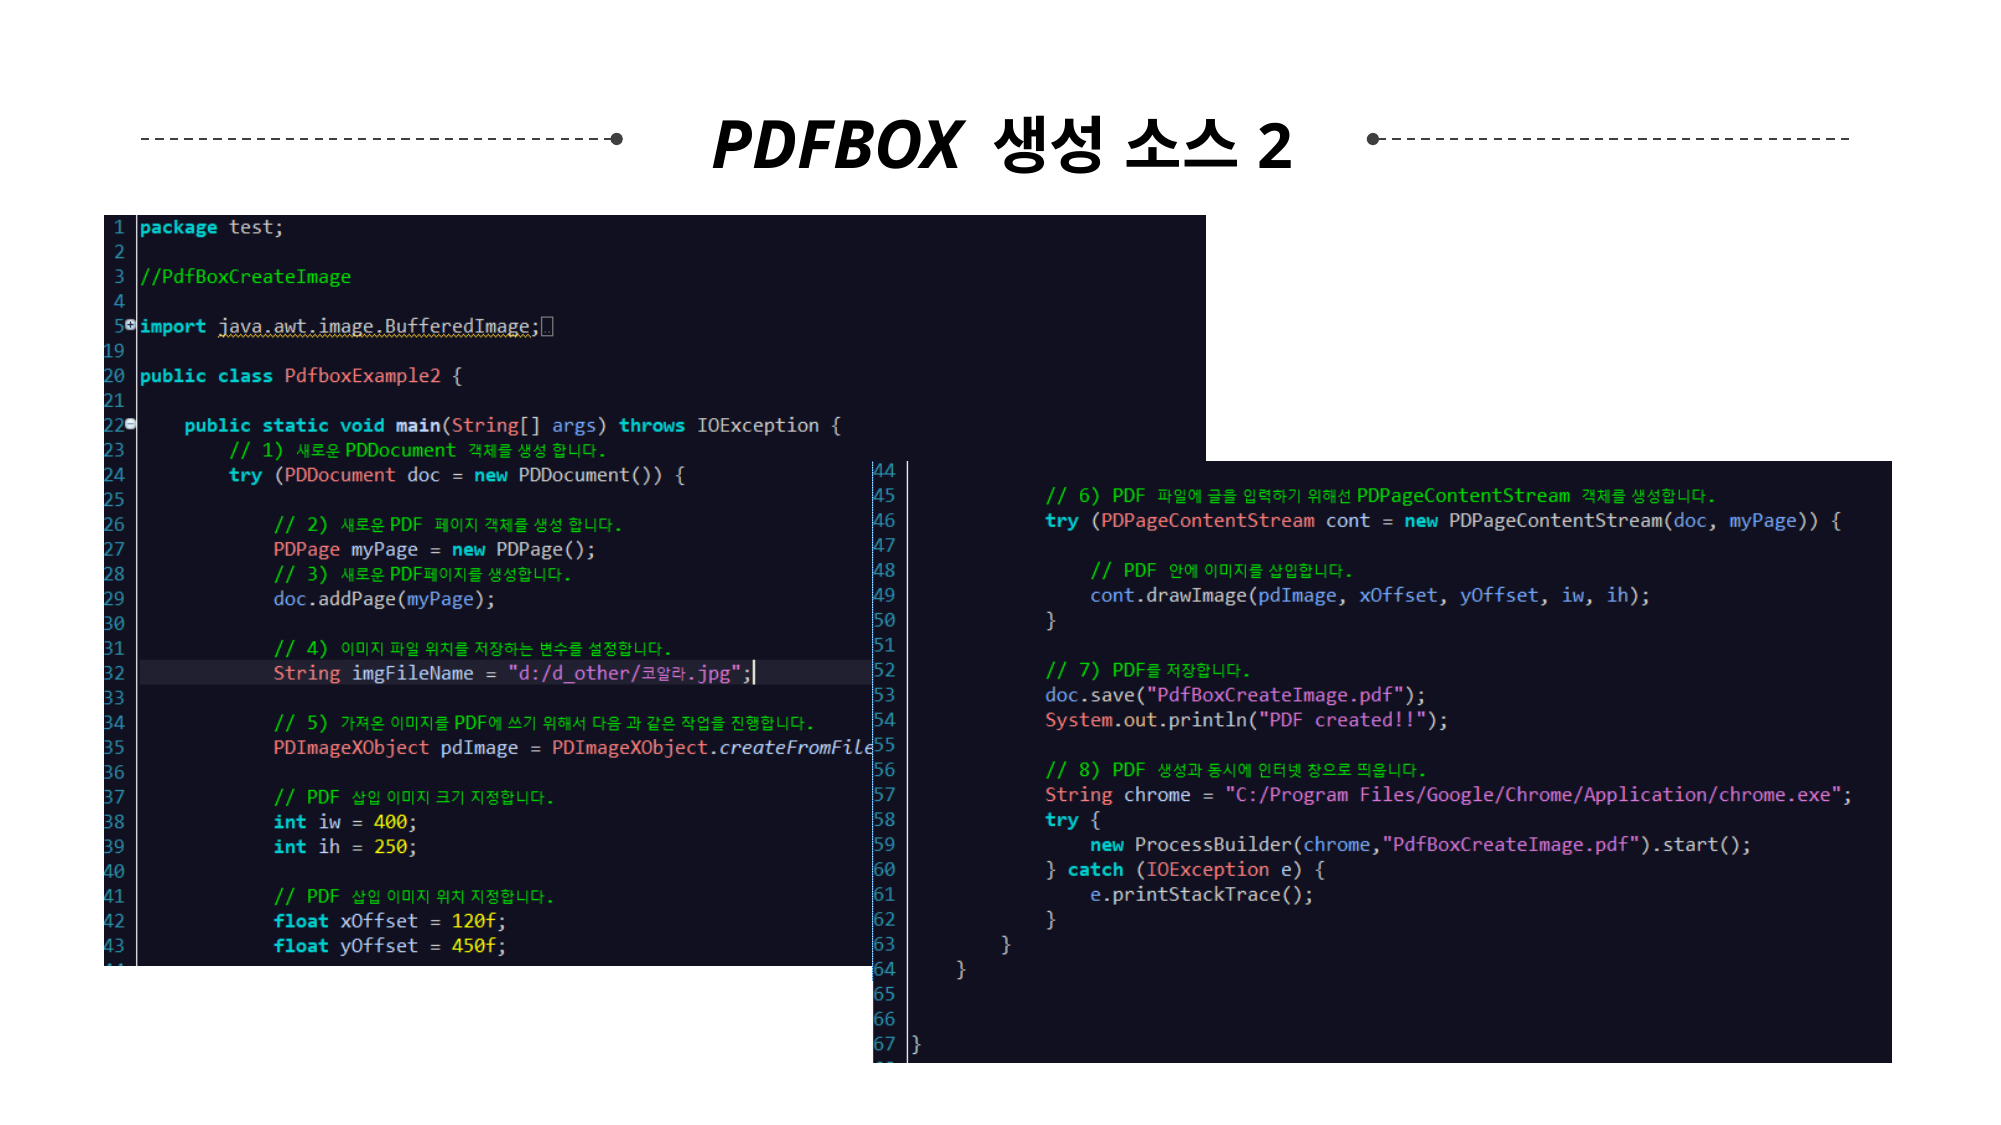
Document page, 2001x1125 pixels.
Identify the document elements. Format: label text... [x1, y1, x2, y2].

text_box PDFBOX 생성 소스 2 [567, 54, 1438, 176]
picture [104, 215, 1892, 1063]
